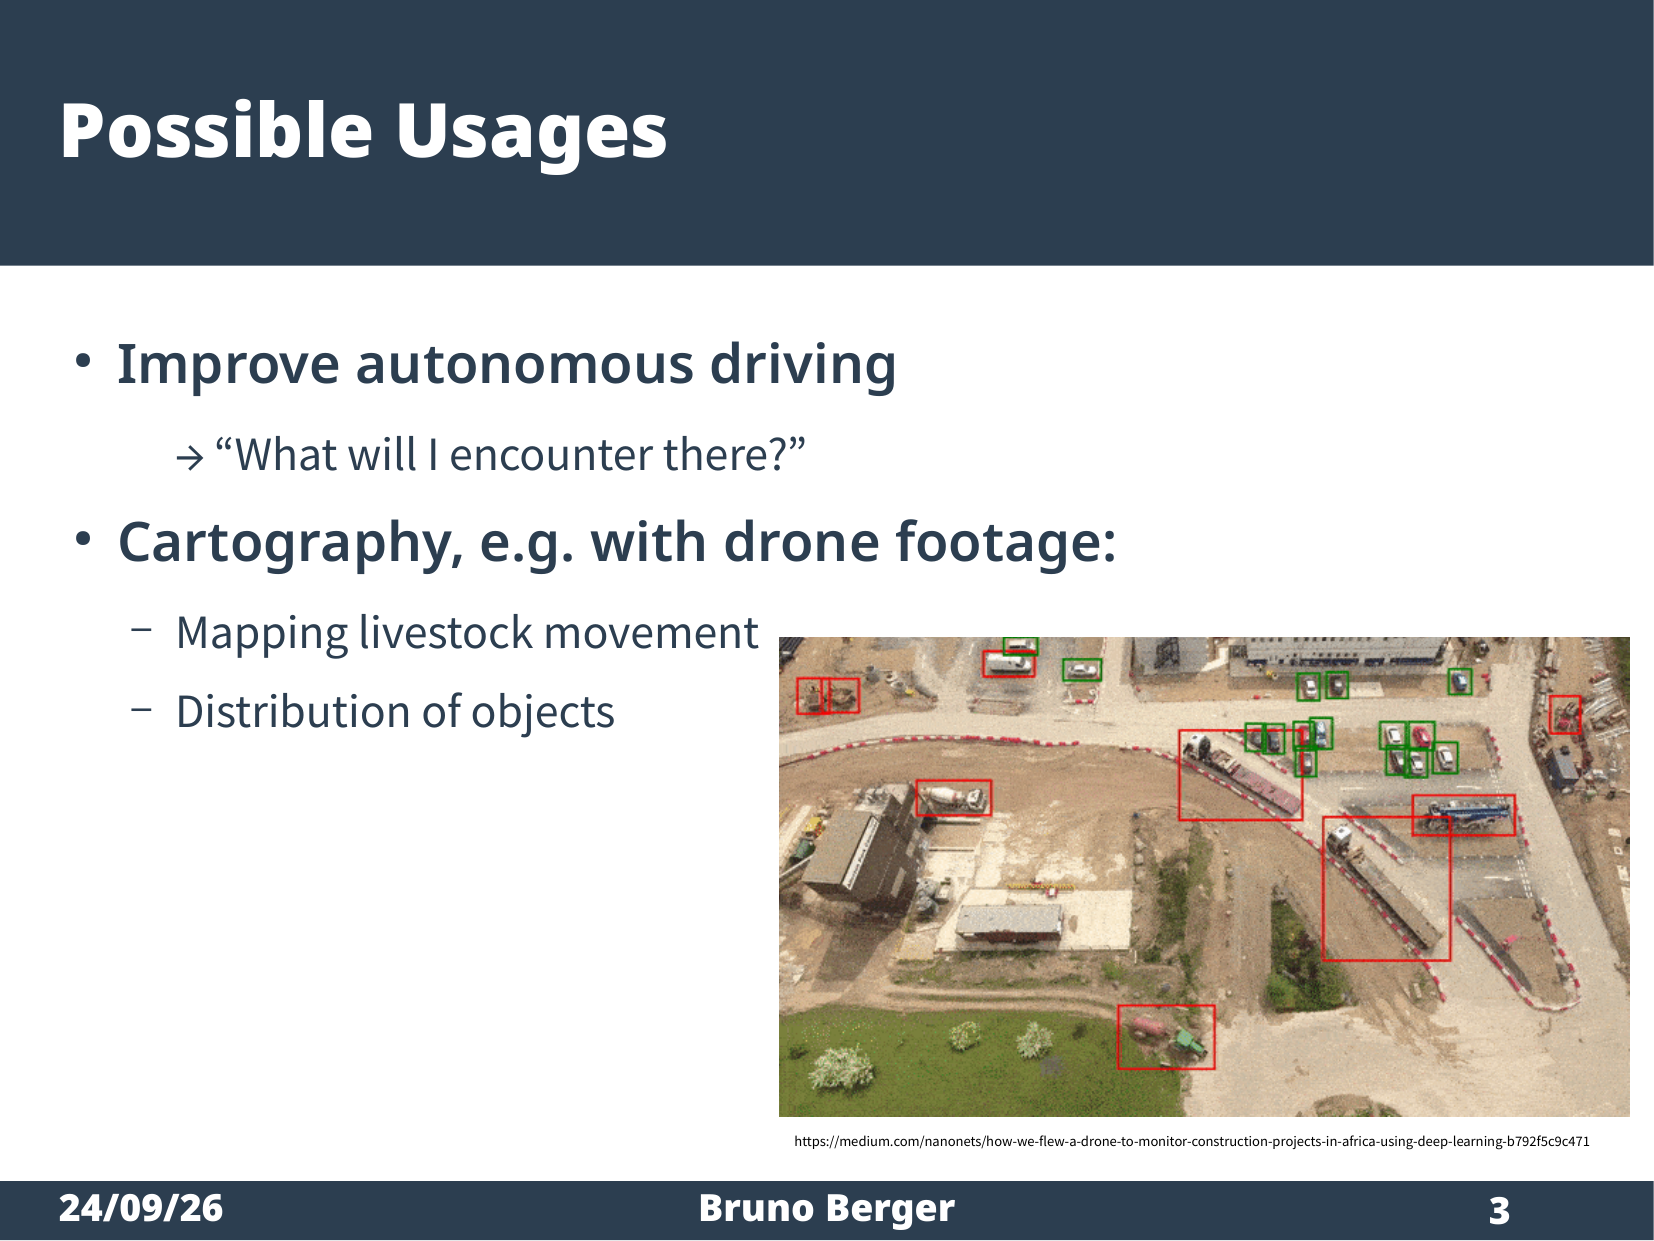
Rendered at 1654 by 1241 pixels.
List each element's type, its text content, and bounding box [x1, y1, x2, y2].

text_box https://medium.com/nanonets/how-we-flew-a-drone-to-monitor-construction-projects-in-africa-using-deep-learning-b792f5c9c471 [779, 1124, 1630, 1158]
title Possible Usages [59, 49, 1595, 207]
list Improve autonomous driving → “What will I encounter there?” Cartography, e.g. with drone footage: Mapping livestock movement Distribution of objects [59, 324, 1595, 745]
picture [779, 637, 1630, 1117]
